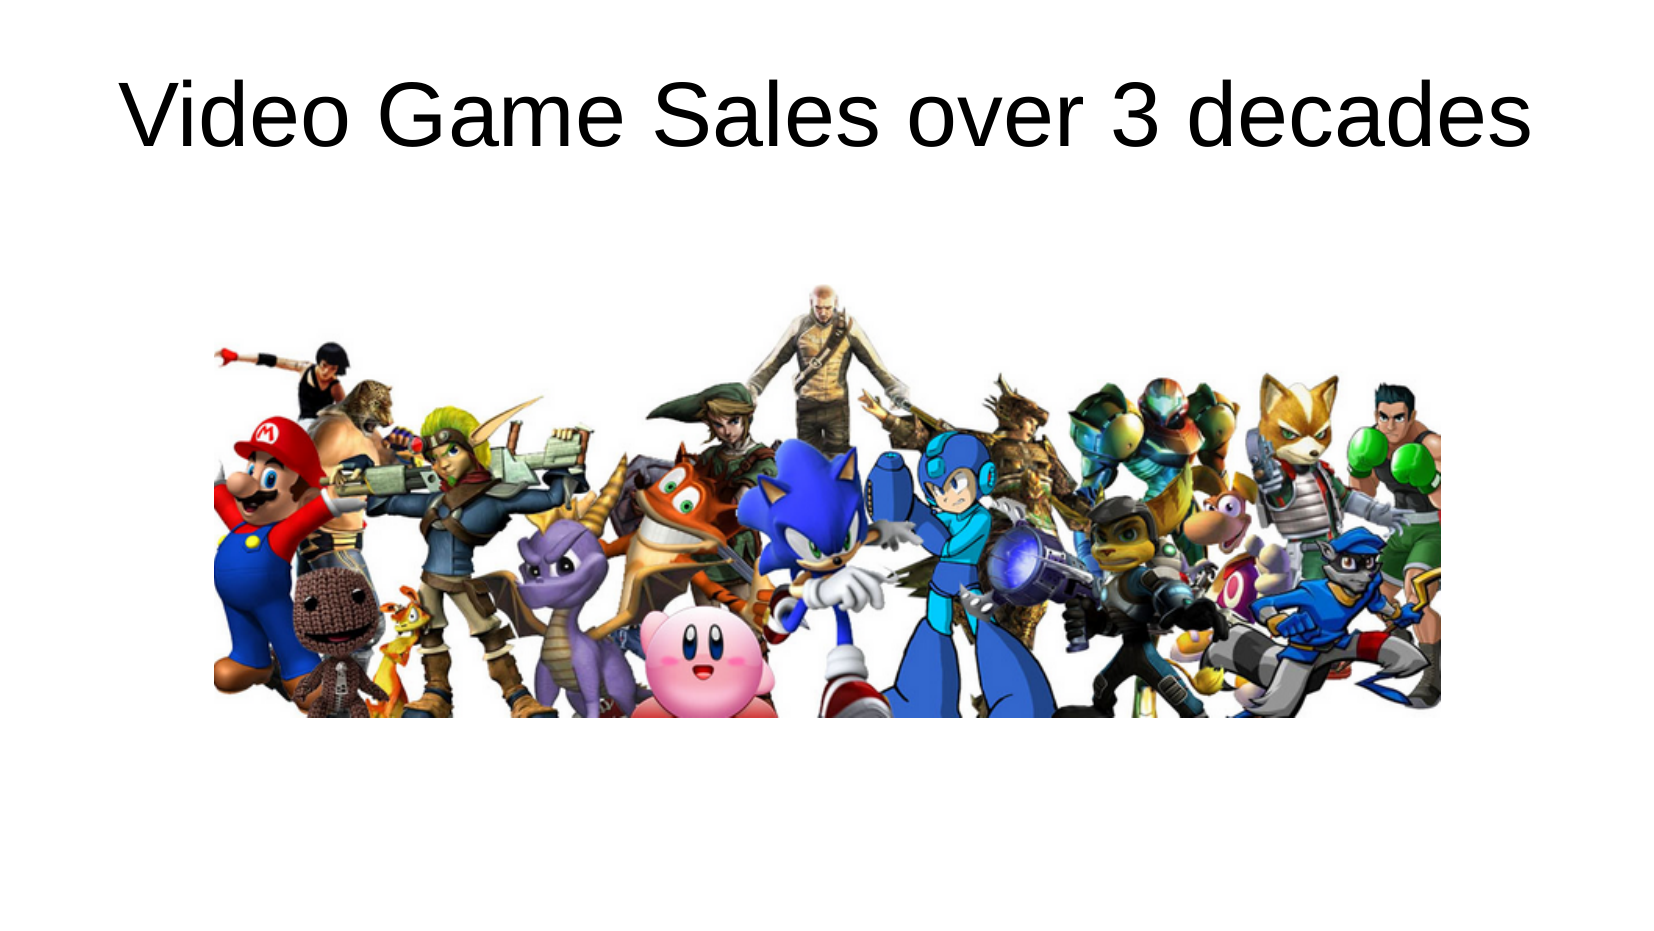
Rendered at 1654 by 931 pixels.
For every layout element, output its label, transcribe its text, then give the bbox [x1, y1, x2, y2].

picture [214, 284, 1441, 718]
title Video Game Sales over 3 decades [82, 37, 1571, 193]
